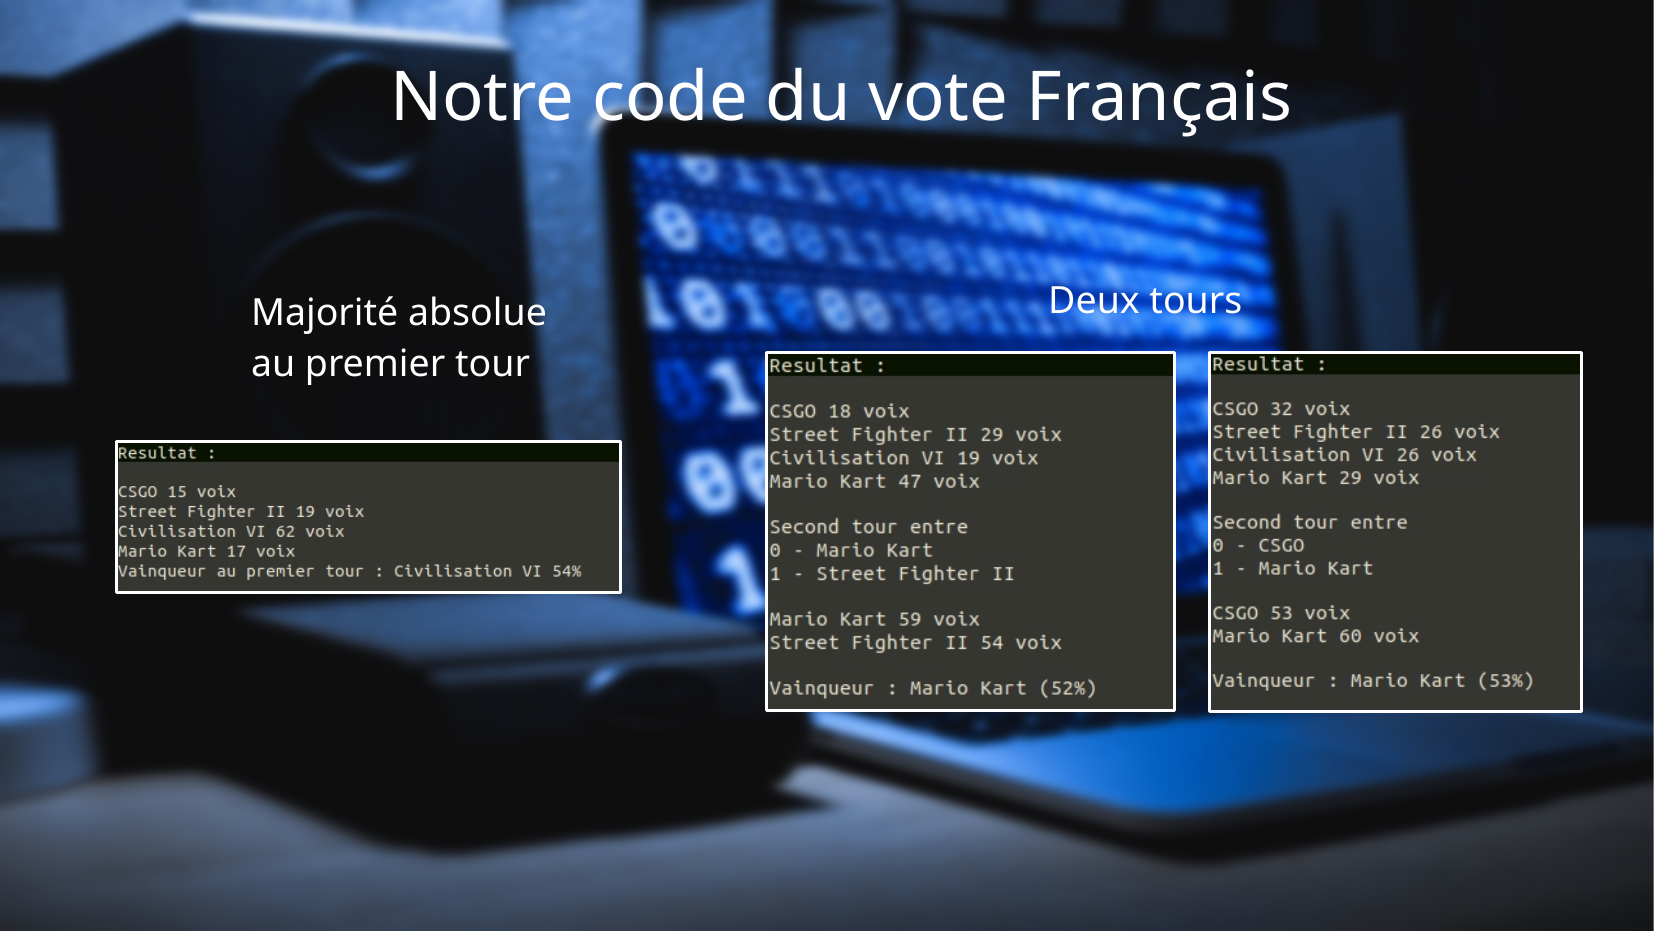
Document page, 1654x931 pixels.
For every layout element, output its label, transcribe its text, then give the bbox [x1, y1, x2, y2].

text_box Deux tours [1033, 265, 1388, 326]
title Notre code du vote Français [265, 11, 1418, 178]
picture [0, 0, 1654, 931]
text_box Majorité absolue au premier tour [236, 278, 591, 384]
